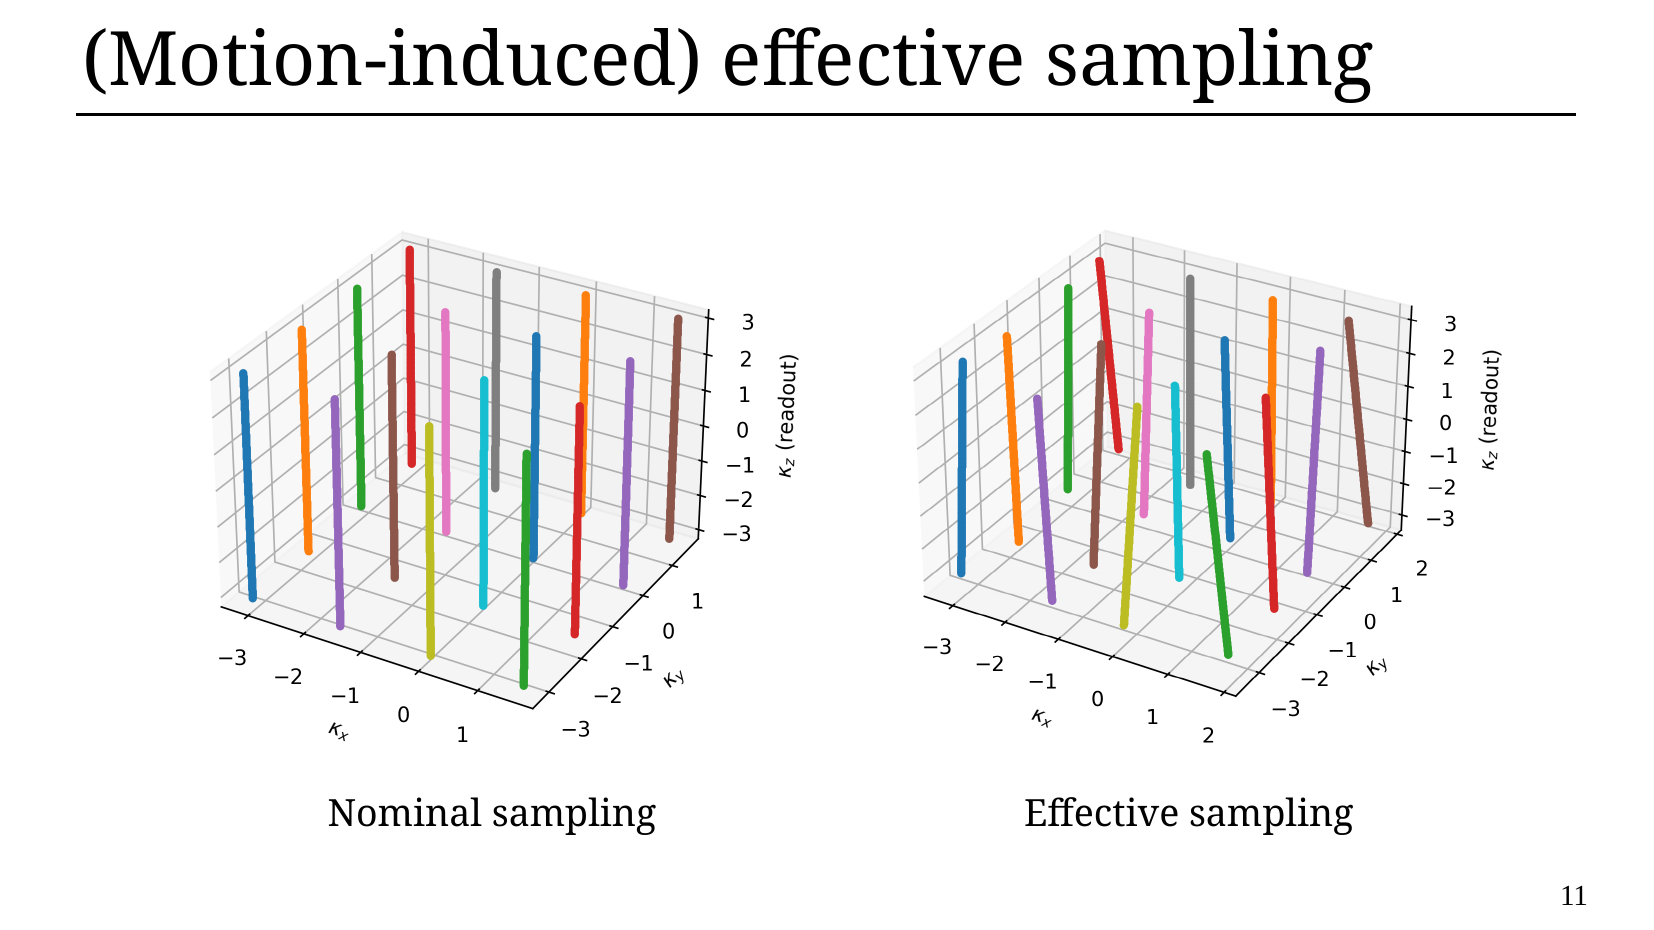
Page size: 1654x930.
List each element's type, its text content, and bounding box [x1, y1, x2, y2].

text_box Effective sampling [993, 779, 1384, 838]
picture [867, 174, 1519, 761]
picture [164, 174, 816, 761]
title (Motion-induced) effective sampling [82, 7, 1571, 106]
text_box Nominal sampling [297, 779, 688, 838]
